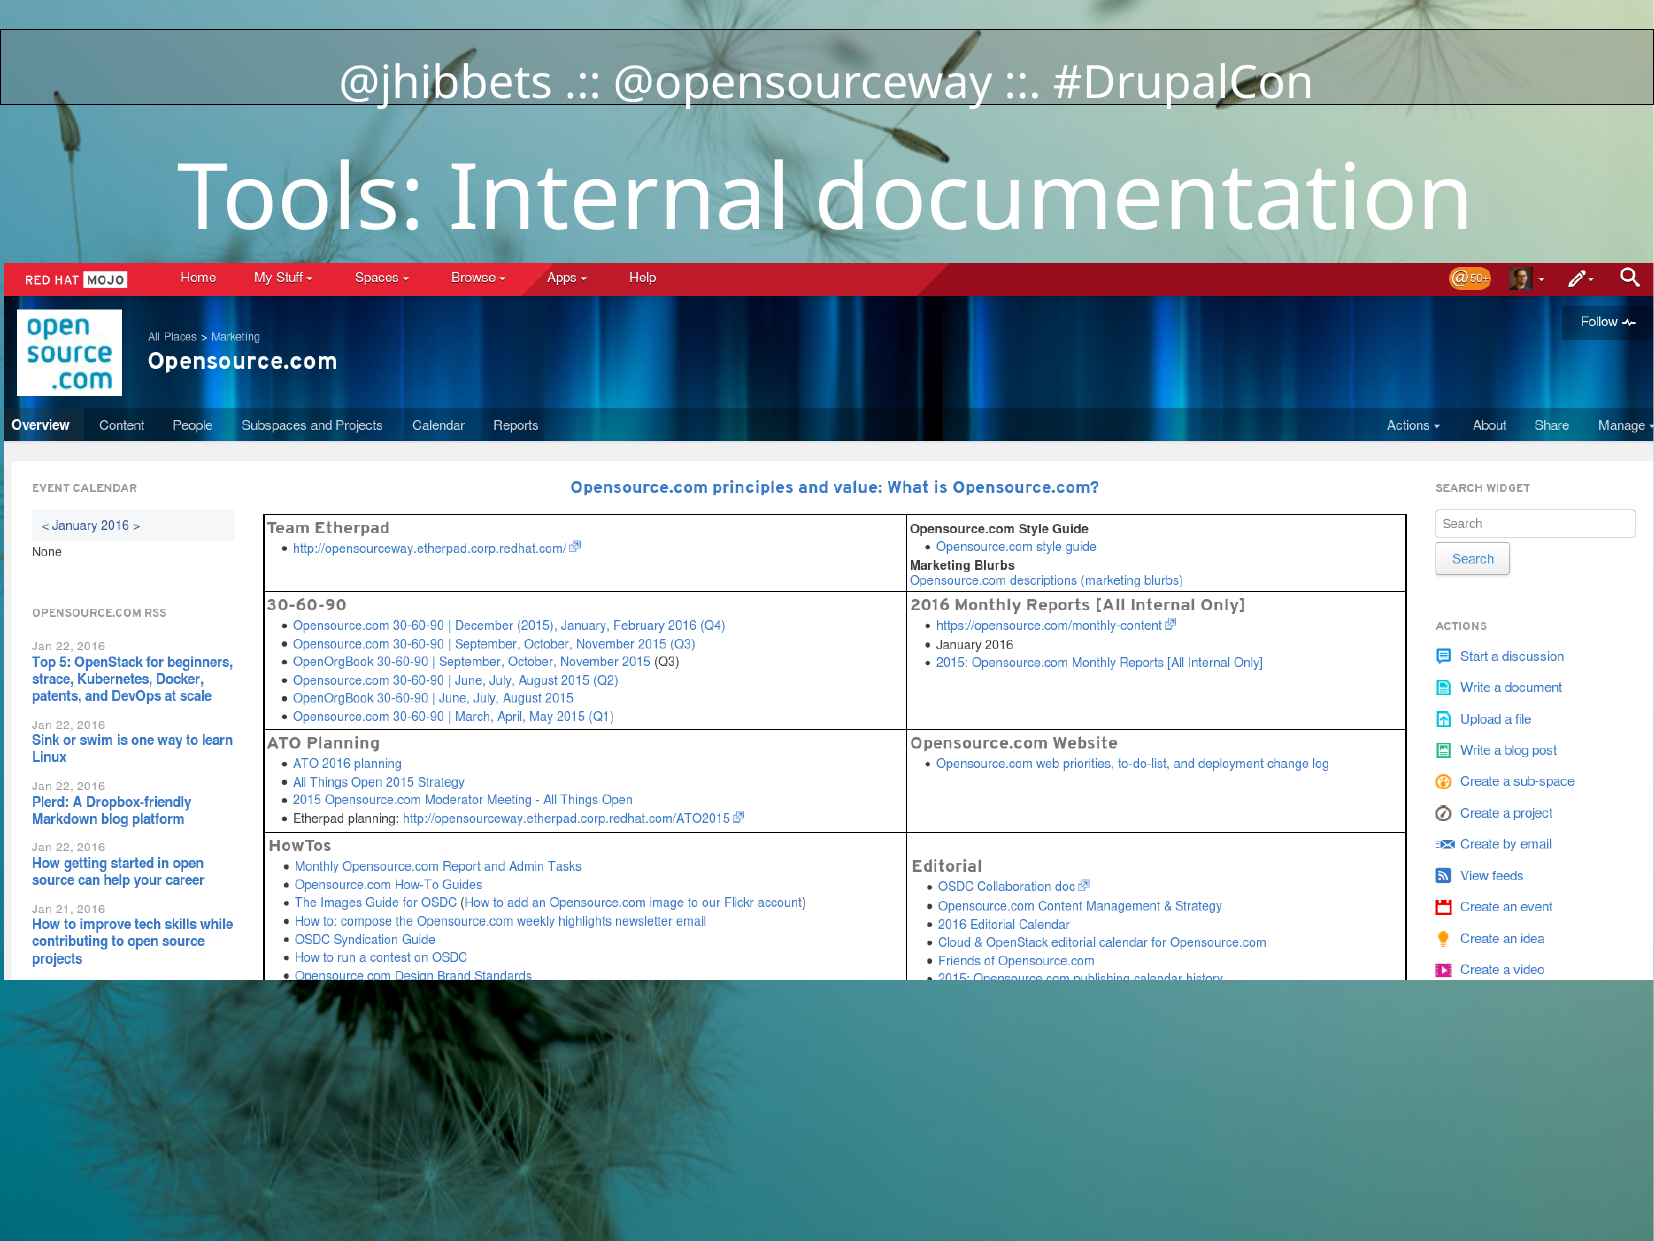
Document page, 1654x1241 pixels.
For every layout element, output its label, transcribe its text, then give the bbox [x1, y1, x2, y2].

title Tools: Internal documentation [82, 90, 1571, 263]
picture [0, 0, 1654, 29]
picture [0, 105, 1654, 1241]
